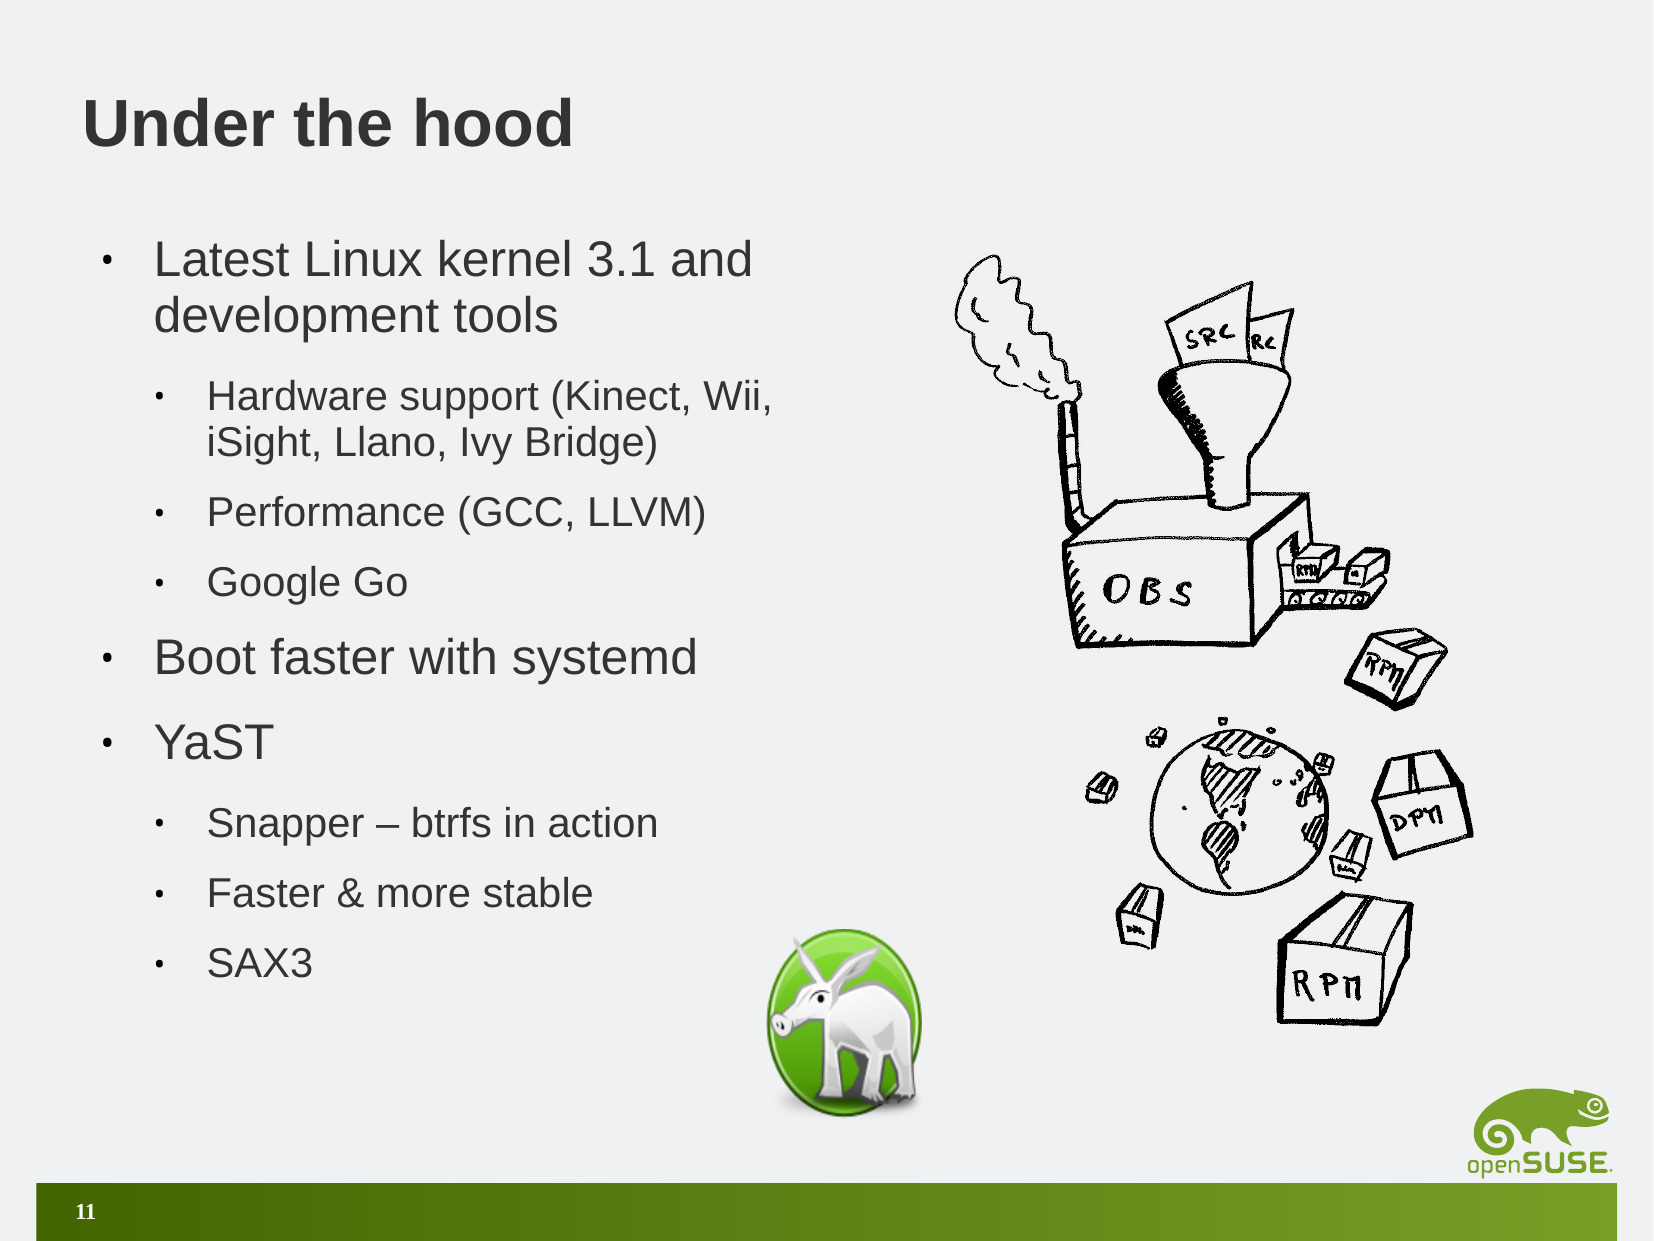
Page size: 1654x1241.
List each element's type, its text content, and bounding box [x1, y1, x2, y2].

picture [0, 0, 1654, 1241]
list Latest Linux kernel 3.1 and development tools Hardware support (Kinect, Wii, iSight, Llano, Ivy Bridge) Performance (GCC, LLVM) Google Go Boot faster with systemd YaST Snapper – btrfs in action Faster & more stable SAX3 [82, 231, 809, 1050]
title Under the hood [82, 49, 1571, 198]
